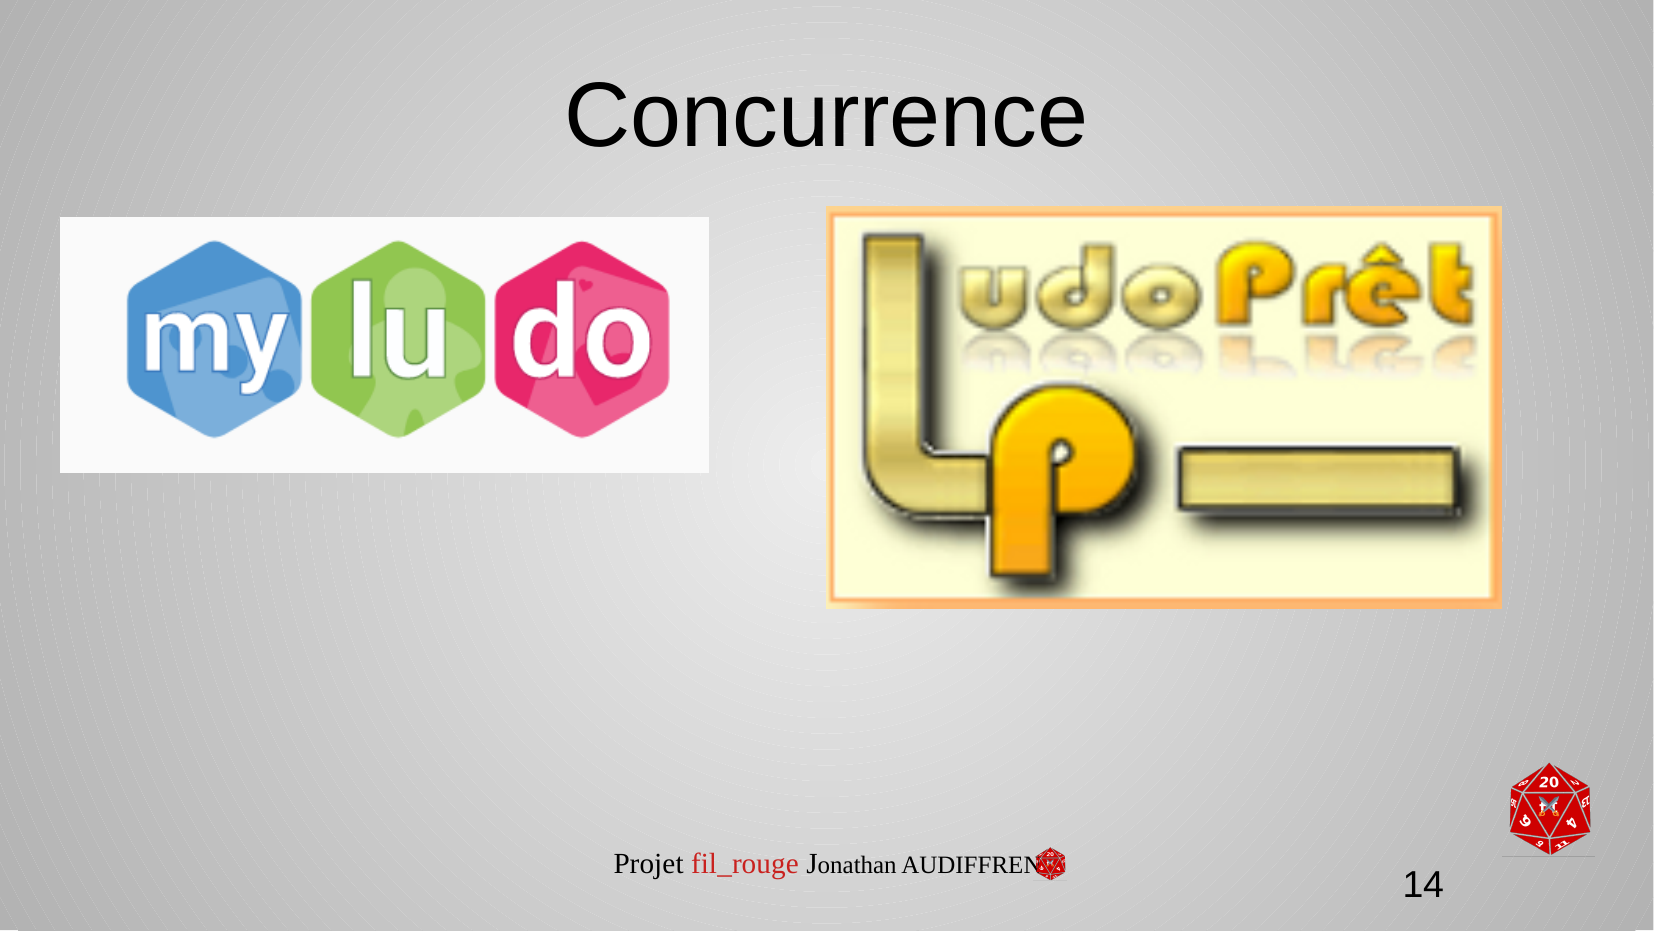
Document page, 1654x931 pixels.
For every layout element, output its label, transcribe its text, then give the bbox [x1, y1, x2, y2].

title Concurrence [82, 37, 1571, 193]
picture [1502, 762, 1595, 857]
picture [60, 217, 709, 473]
picture [826, 206, 1502, 609]
picture [1033, 847, 1067, 881]
